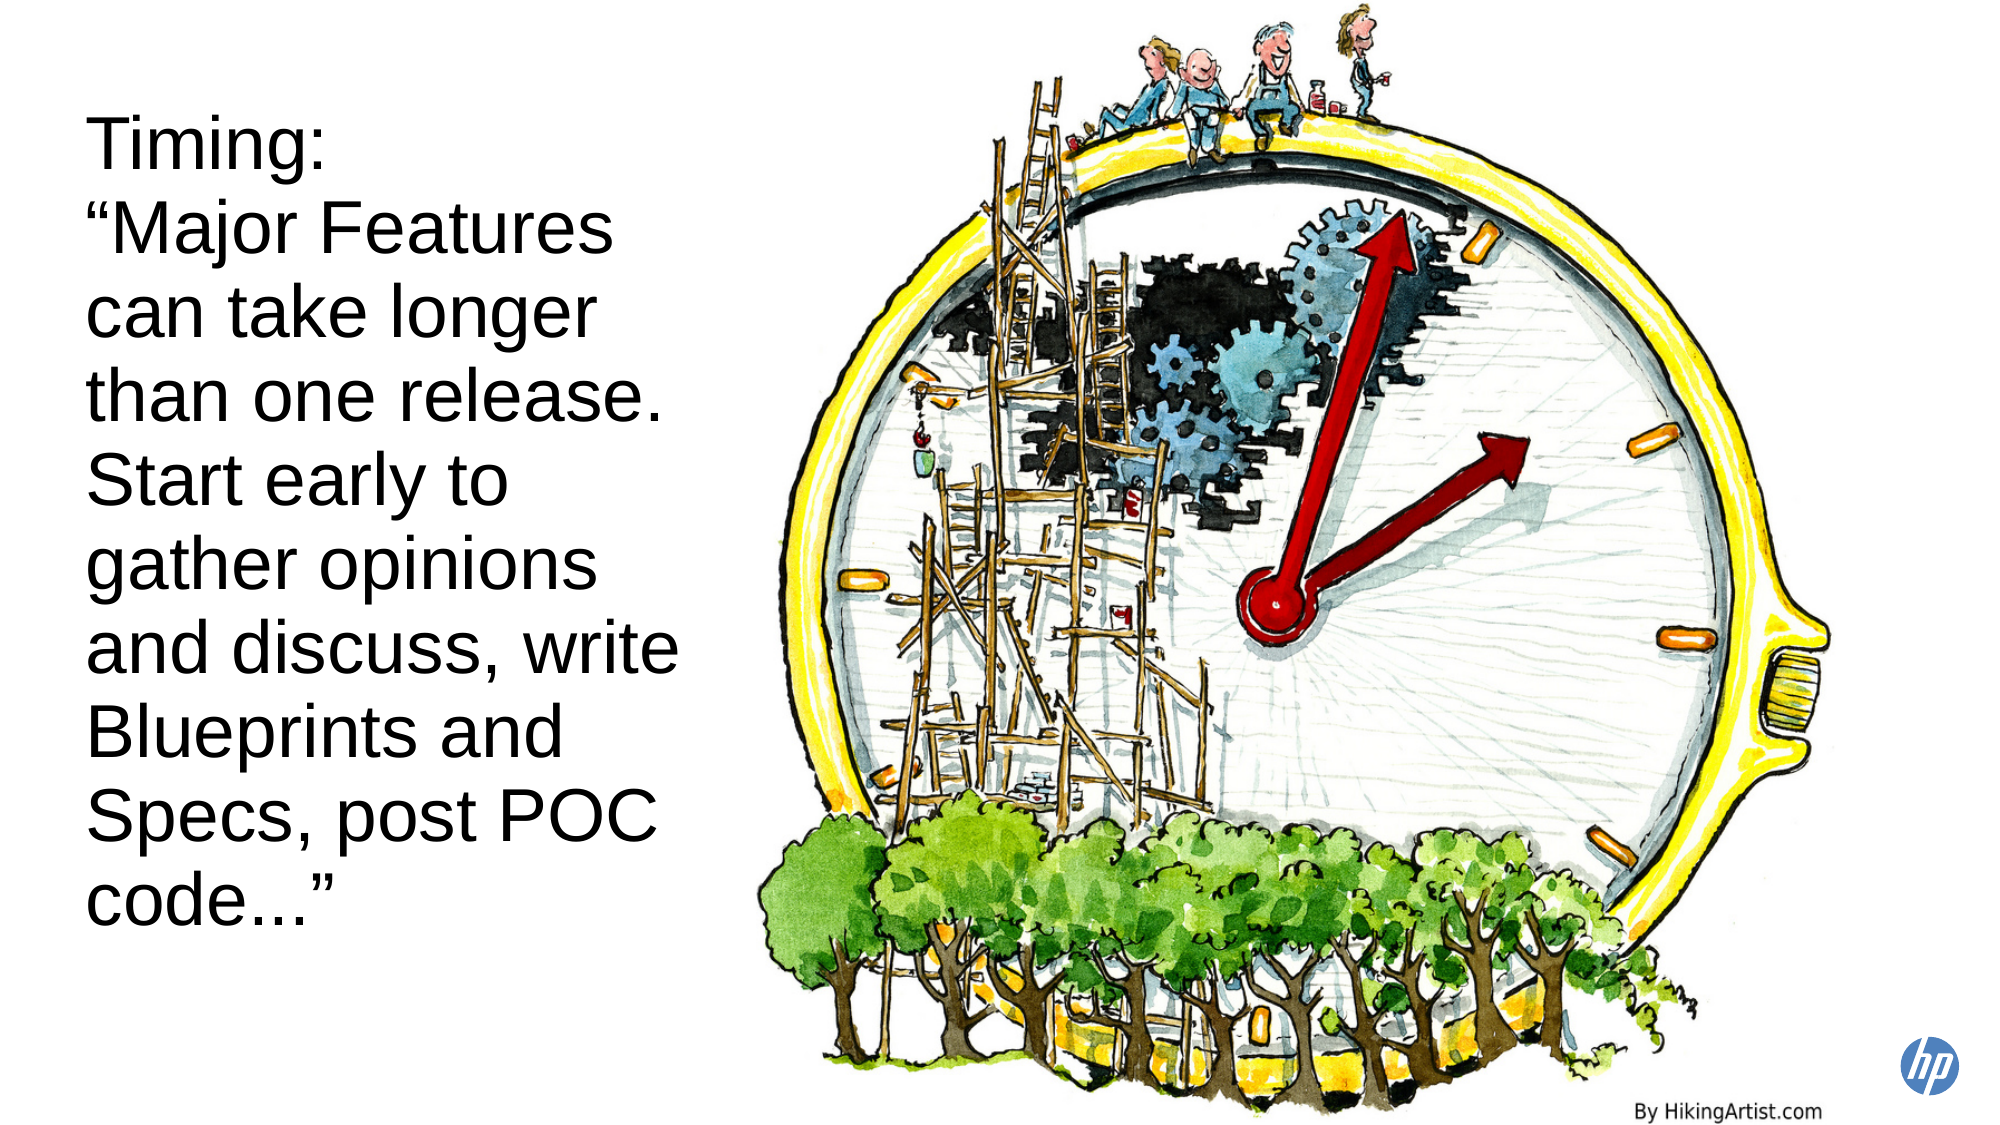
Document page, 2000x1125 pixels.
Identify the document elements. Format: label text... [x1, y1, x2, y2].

text_box Timing: “Major Features can take longer than one release. Start early to gather opinions and discuss, write Blueprints and Specs, post POC code...” [70, 94, 733, 950]
picture [744, 0, 1842, 1125]
